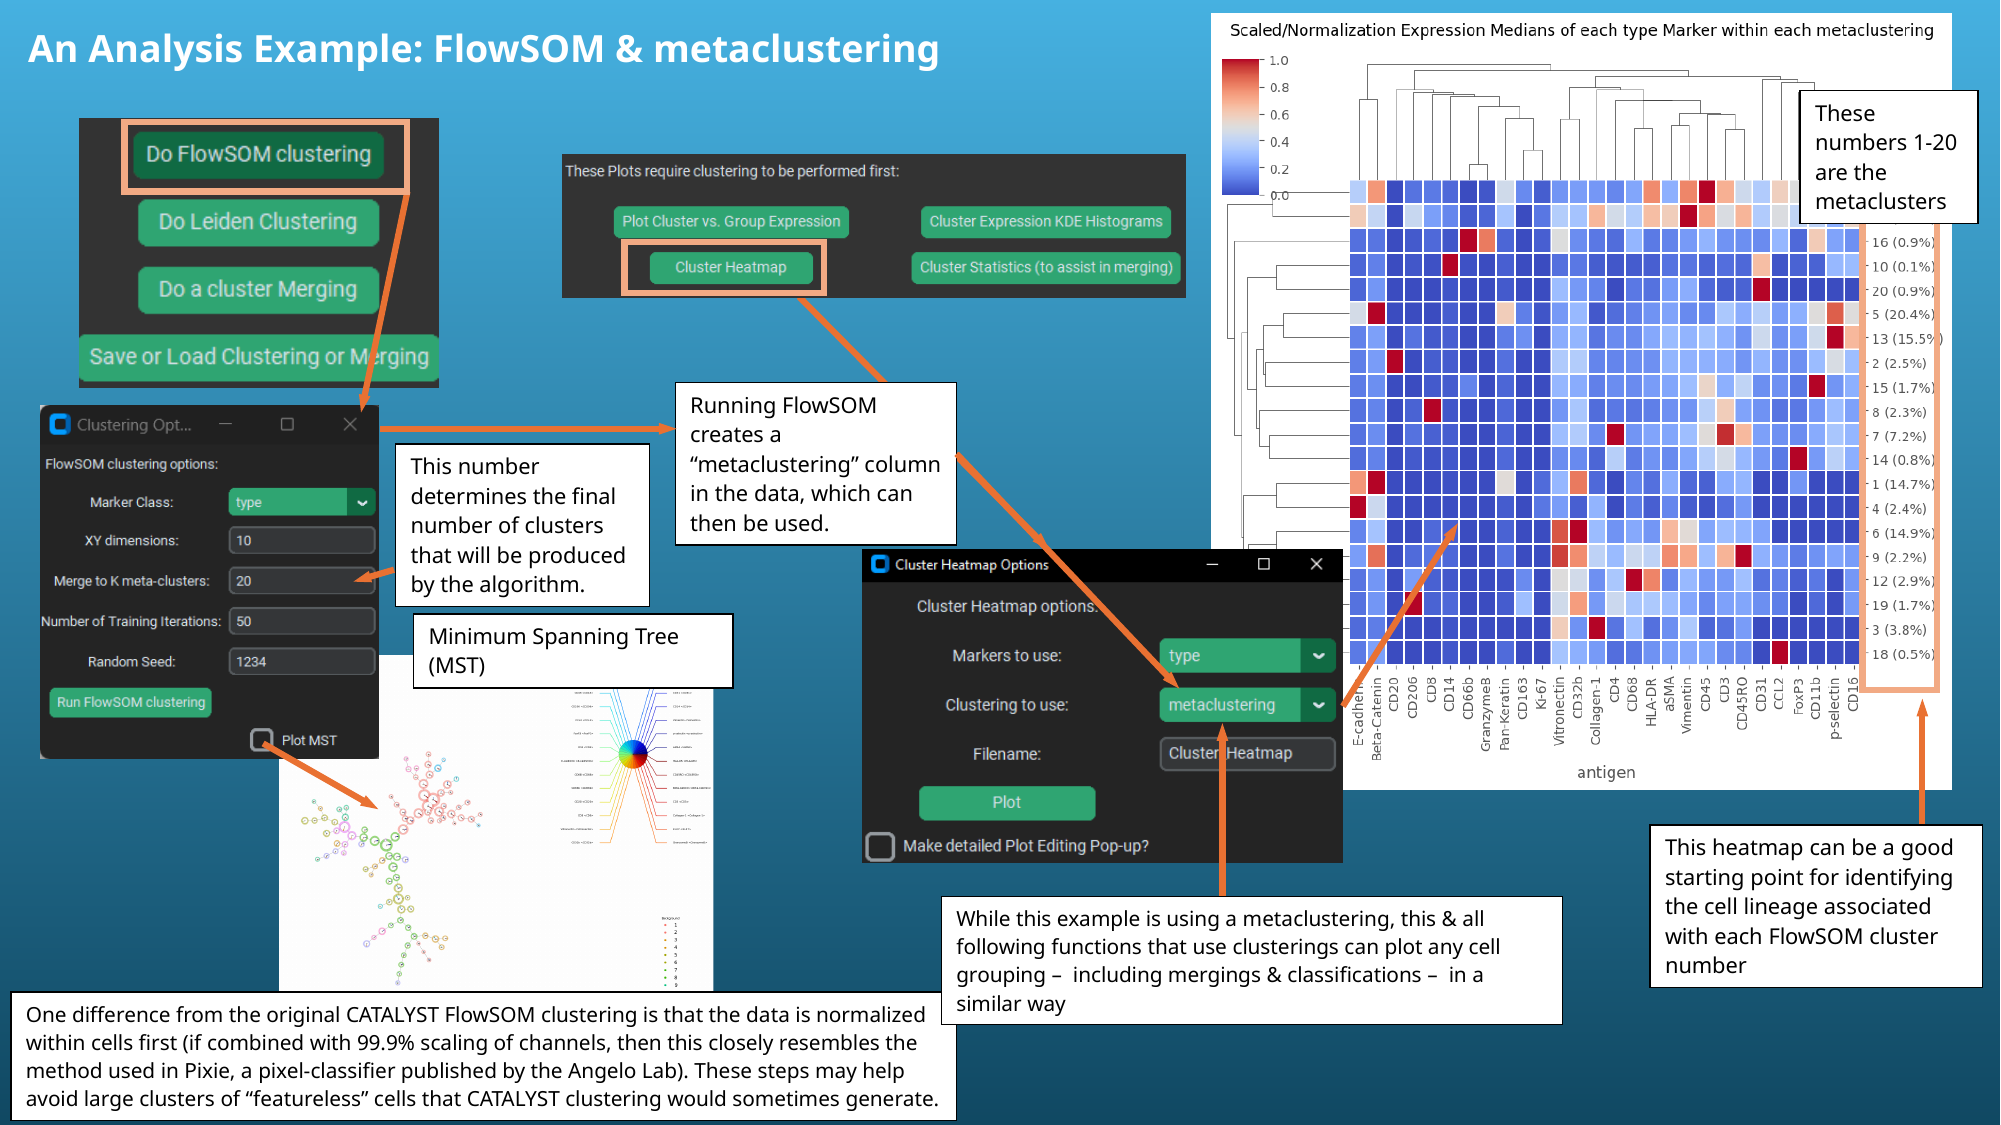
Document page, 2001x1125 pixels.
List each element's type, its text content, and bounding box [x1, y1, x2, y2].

text_box Running FlowSOM creates a “metaclustering” column in the data, which can then be used. [675, 382, 957, 506]
text_box Minimum Spanning Tree (MST) [413, 613, 733, 656]
picture [562, 154, 1186, 298]
text_box These numbers 1-20 are the metaclusters [1799, 90, 1978, 187]
picture [370, 119, 439, 388]
picture [128, 125, 404, 188]
text_box While this example is using a metaclustering, this & all following functions that use clusterings can plot any cell grouping – including mergings & classifications – in a similar way [941, 896, 1563, 989]
text_box This heatmap can be a good starting point for identifying the cell lineage associated with each FlowSOM cluster number [1650, 825, 1983, 949]
text_box An Analysis Example: FlowSOM & metaclustering [13, 14, 1058, 76]
picture [862, 13, 1952, 863]
picture [1866, 224, 1934, 687]
picture [40, 405, 714, 991]
text_box This number determines the final number of clusters that will be produced by the algorithm. [395, 444, 650, 595]
text_box One difference from the original CATALYST FlowSOM clustering is that the data is normalized within cells first (if combined with 99.9% scaling of channels, then this closely resembles the method used in Pixie, a pixel-classifier published by the Angelo Lab). These steps may help avoid large clusters of “featureless” cells that CATALYST clustering would sometimes generate. [10, 992, 957, 1111]
picture [79, 119, 403, 388]
